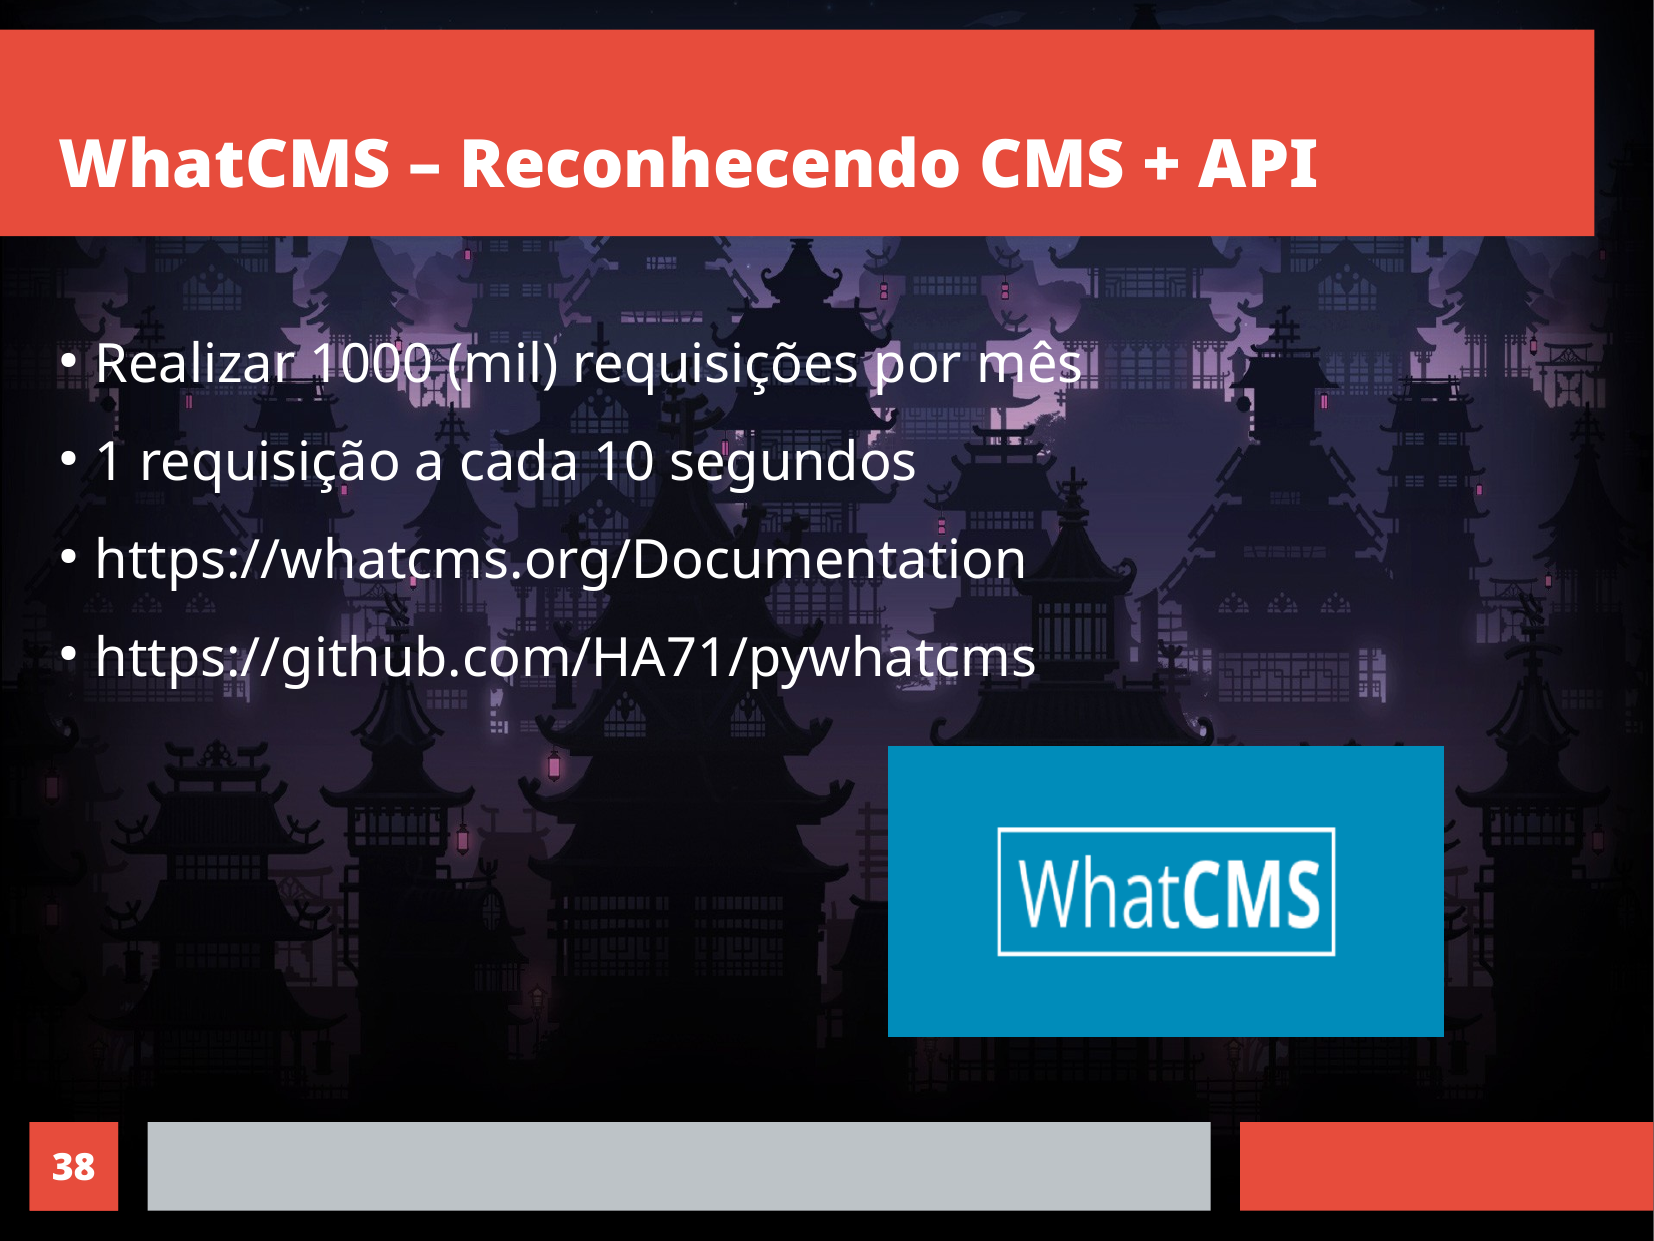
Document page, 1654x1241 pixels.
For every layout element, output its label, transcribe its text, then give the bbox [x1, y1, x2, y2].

list Realizar 1000 (mil) requisições por mês 1 requisição a cada 10 segundos https://whatcms.org/Documentation https://github.com/HA71/pywhatcms [59, 324, 1565, 1093]
picture [0, 0, 1654, 1241]
title WhatCMS – Reconhecendo CMS + API [59, 59, 1595, 207]
